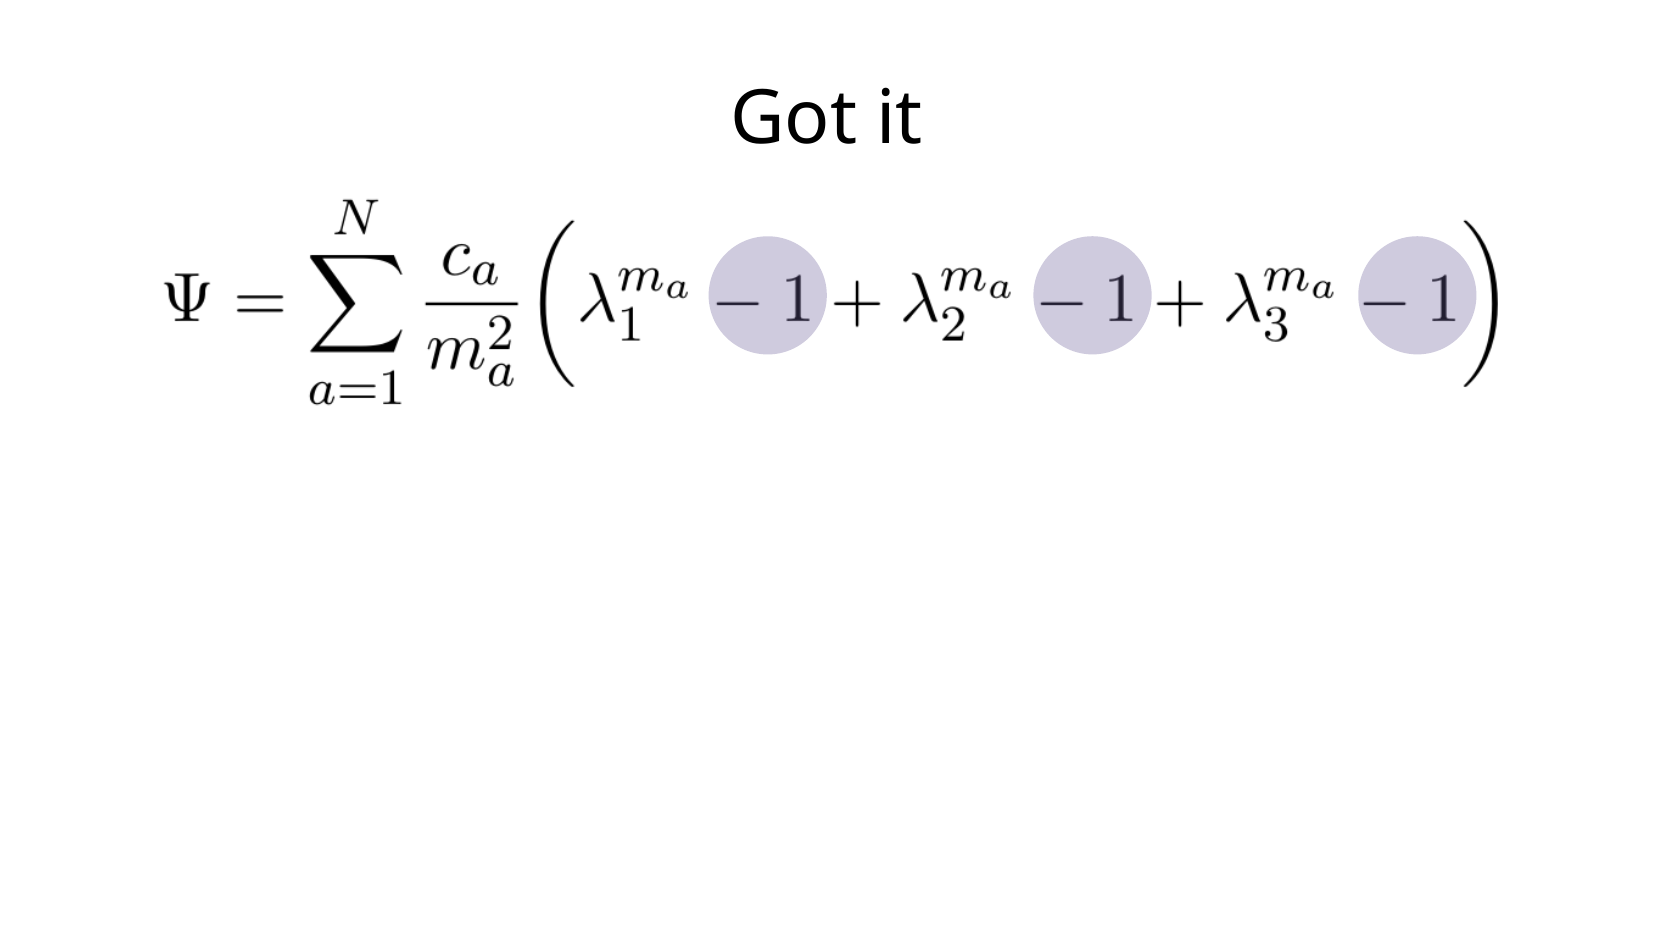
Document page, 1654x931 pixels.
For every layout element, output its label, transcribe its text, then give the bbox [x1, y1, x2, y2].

text_box [708, 236, 827, 355]
title Got it [82, 37, 1571, 193]
text_box [1033, 236, 1152, 355]
text_box [1358, 236, 1477, 355]
picture [114, 177, 1565, 442]
